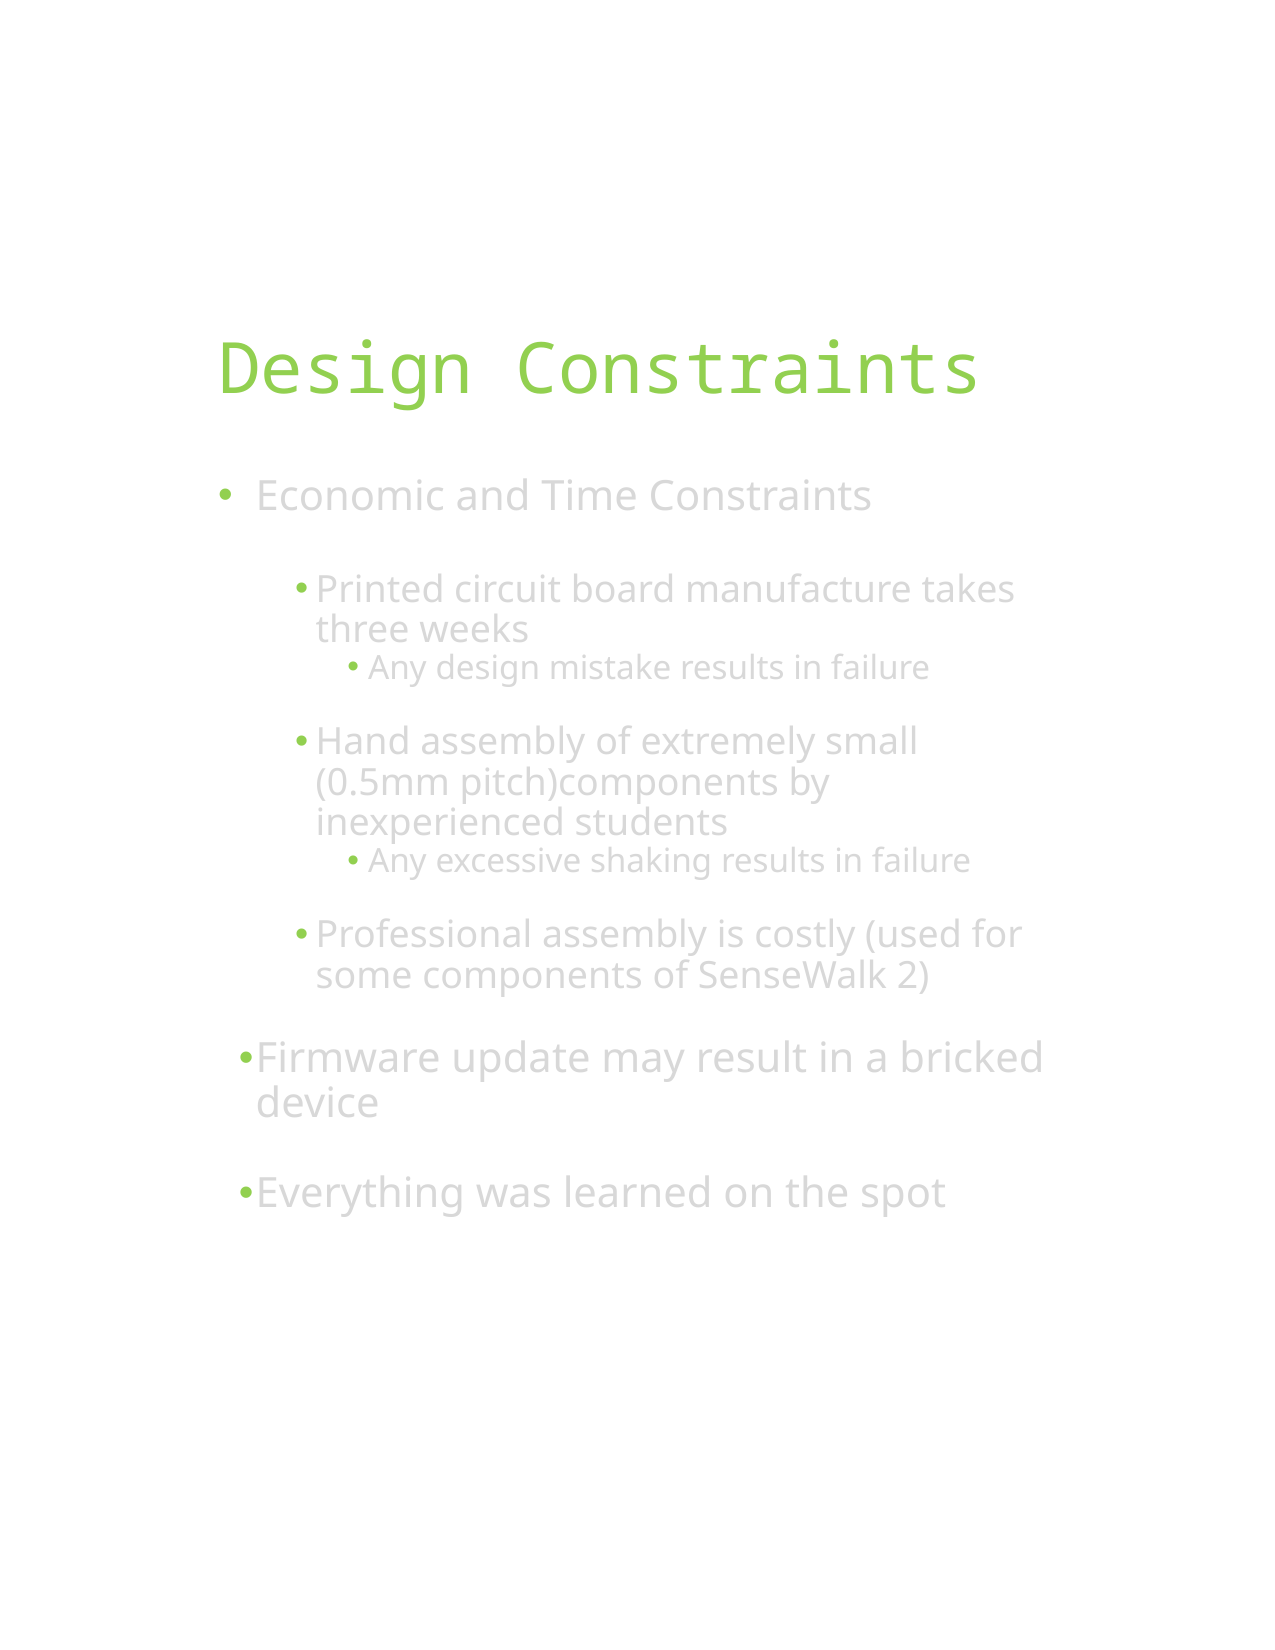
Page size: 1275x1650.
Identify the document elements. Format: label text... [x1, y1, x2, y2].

title Design Constraints [203, 160, 1072, 417]
list Economic and Time Constraints Printed circuit board manufacture takes three weeks Any design mistake results in failure Hand assembly of extremely small (0.5mm pitch)components by inexperienced students Any excessive shaking results in failure Professional assembly is costly (used for some components of SenseWalk 2) Firmware update may result in a bricked device Everything was learned on the spot [203, 467, 1072, 1421]
